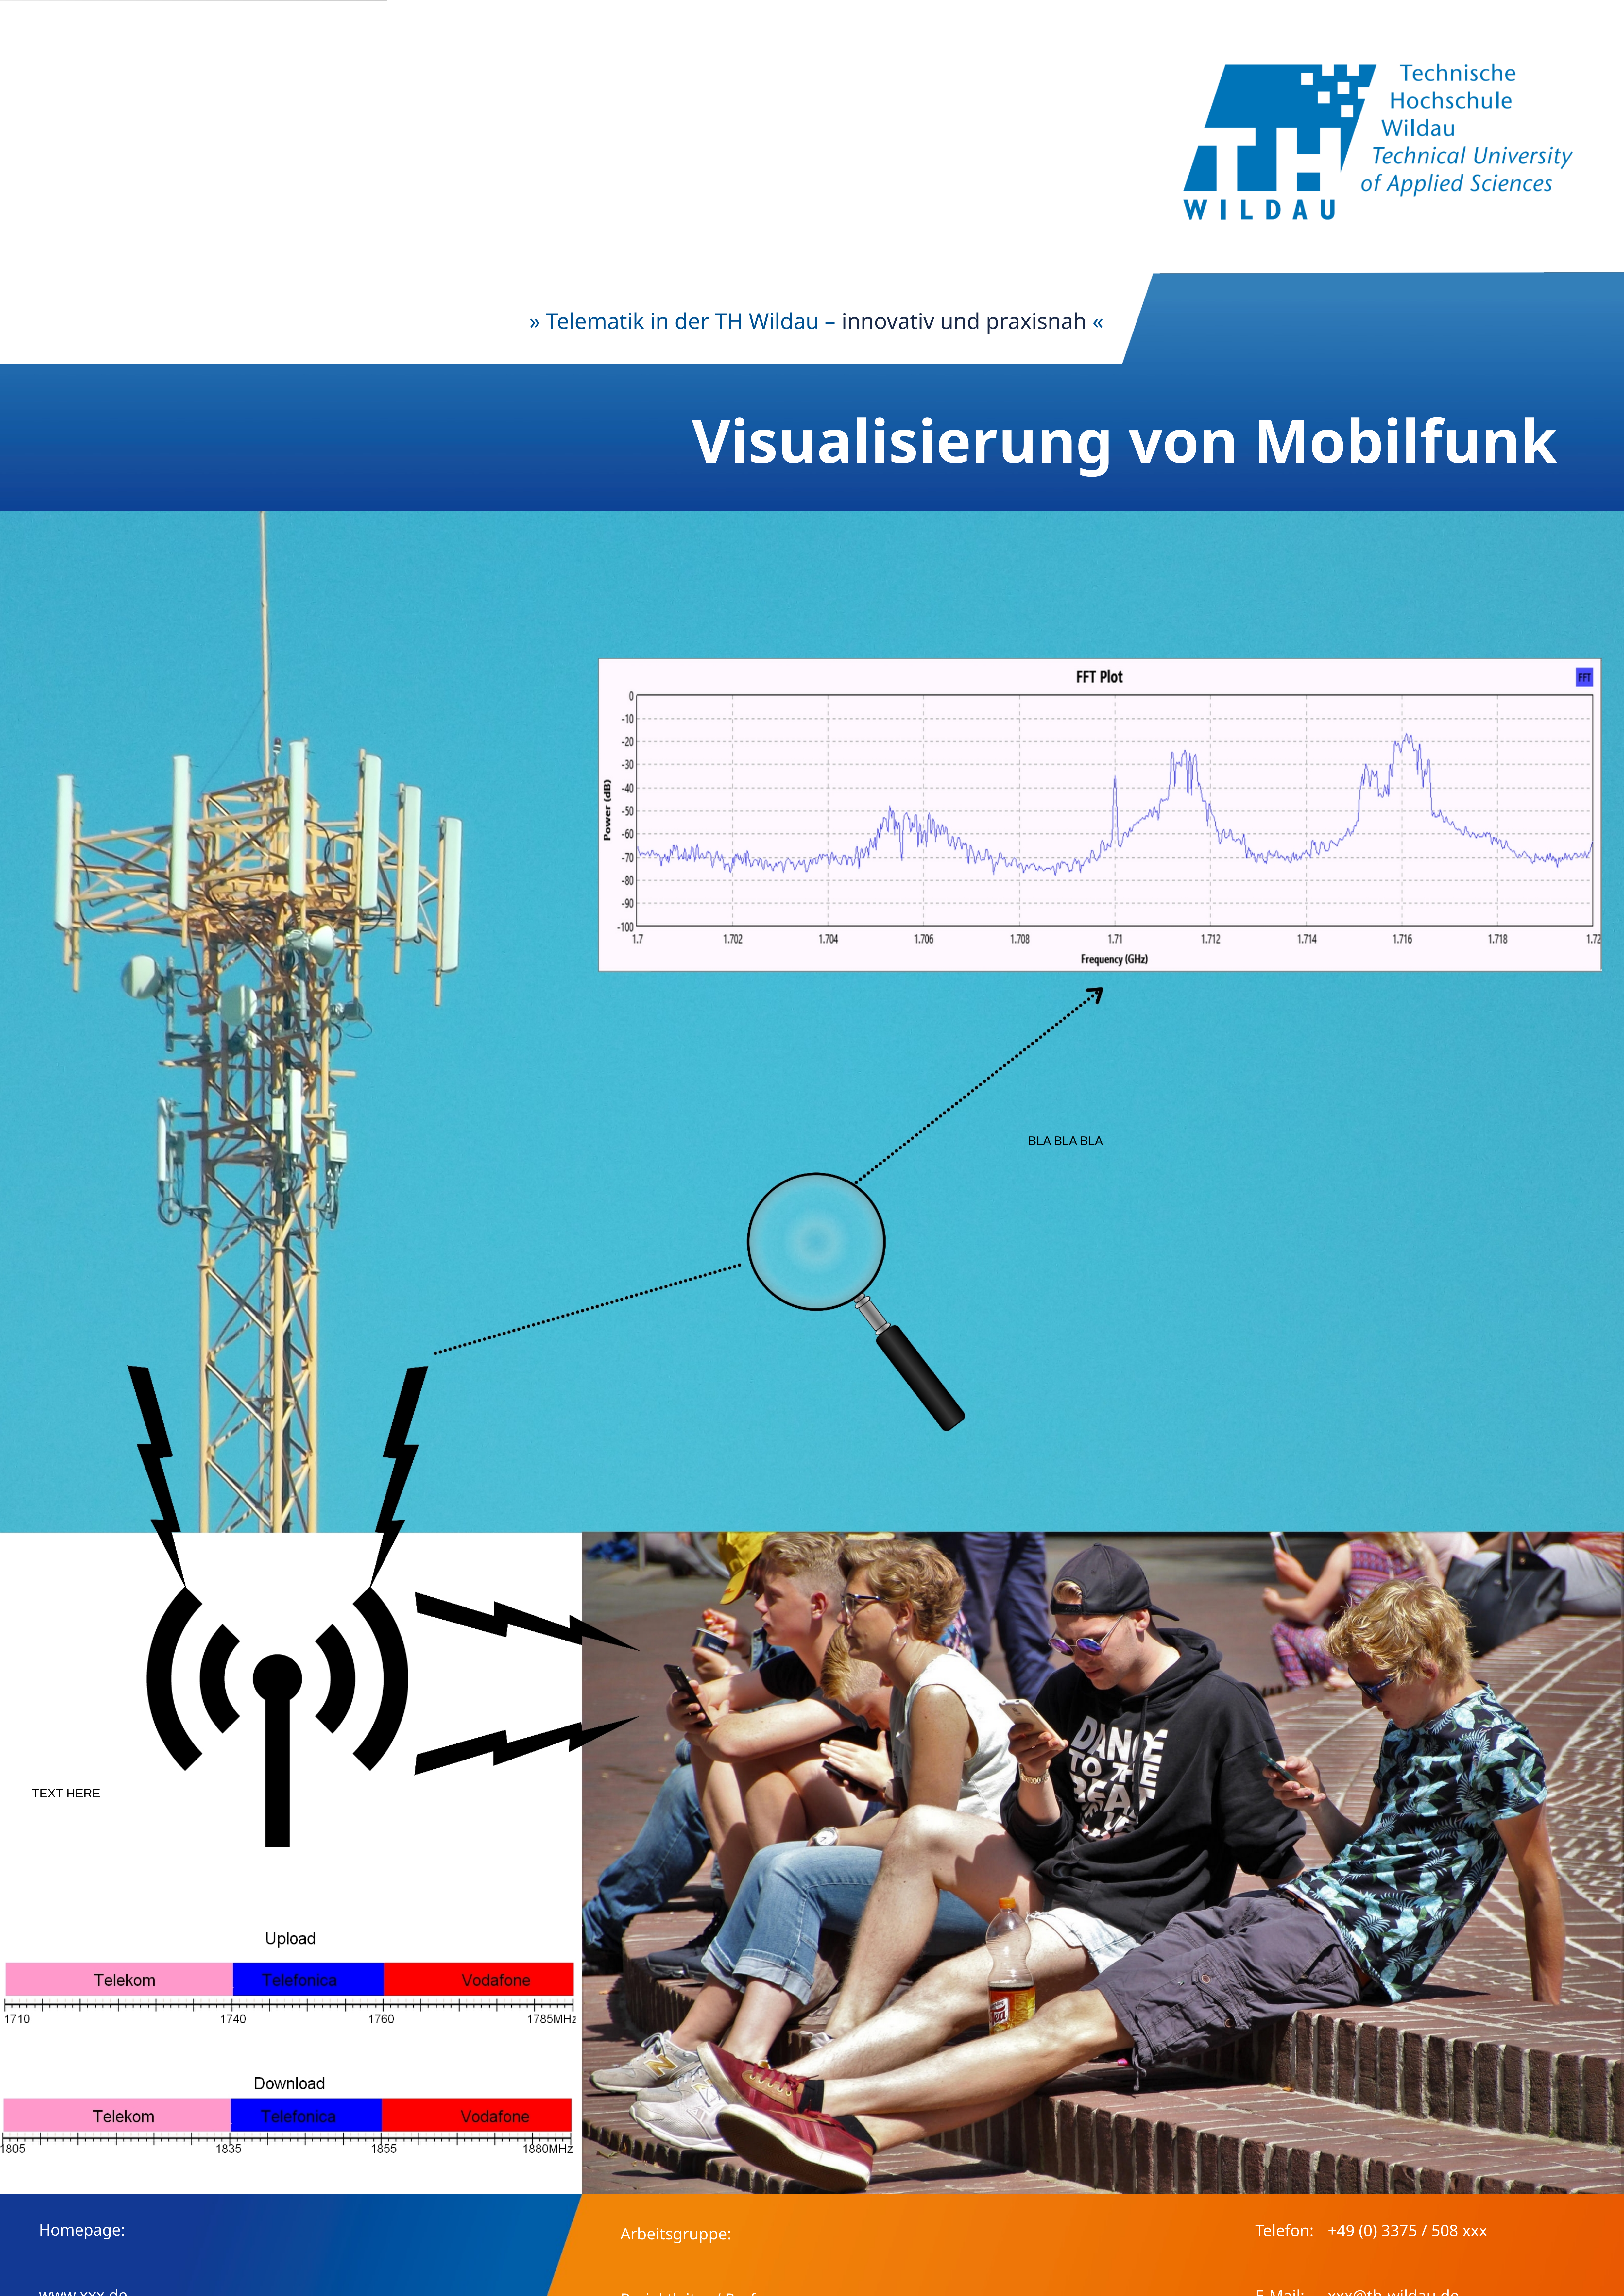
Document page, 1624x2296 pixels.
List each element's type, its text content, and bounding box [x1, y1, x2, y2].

text_box Arbeitsgruppe: Projektleiter / Professor: [615, 2194, 1025, 2296]
text_box » Telematik in der TH Wildau – innovativ und praxisnah « [30, 300, 1108, 350]
text_box Telefon: +49 (0) 3375 / 508 xxx E-Mail: xxx@th-wildau.de [1250, 2194, 1624, 2296]
picture [0, 0, 1624, 2296]
text_box Visualisierung von Mobilfunk [71, 389, 1563, 511]
text_box Homepage: www.xxx.de [34, 2194, 443, 2296]
text_box TEXT HERE [27, 1784, 236, 1899]
text_box BLA BLA BLA [1023, 1131, 1595, 1356]
